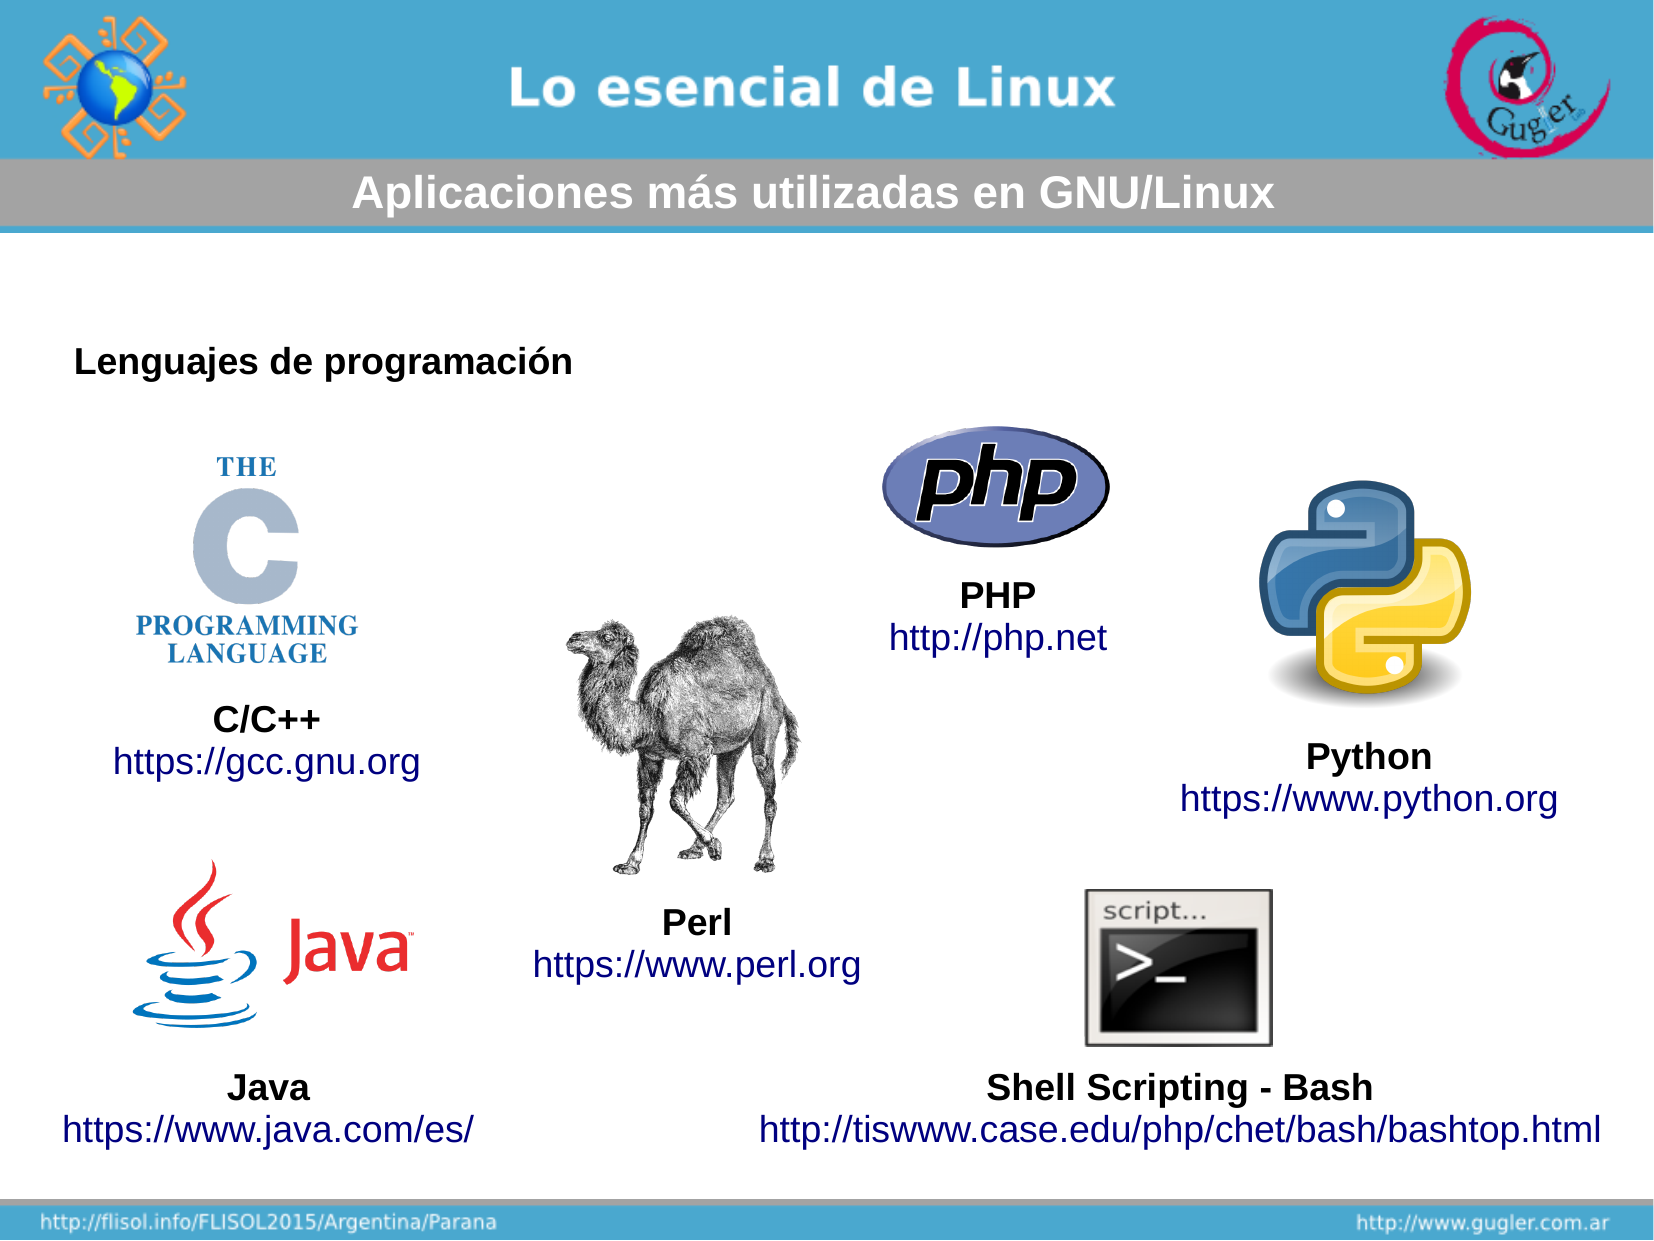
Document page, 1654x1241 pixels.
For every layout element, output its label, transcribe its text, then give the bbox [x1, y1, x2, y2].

text_box Lenguajes de programación [59, 332, 1630, 390]
text_box C/C++ https://gcc.gnu.org [98, 690, 437, 790]
picture [129, 859, 414, 1034]
picture [0, 1199, 1654, 1240]
text_box Python https://www.python.org [1165, 727, 1571, 827]
text_box Java https://www.java.com/es/ [47, 1059, 487, 1159]
picture [1083, 889, 1273, 1047]
text_box Perl https://www.perl.org [517, 893, 875, 993]
picture [565, 614, 802, 875]
picture [0, 0, 1654, 234]
text_box Shell Scripting - Bash http://tiswww.case.edu/php/chet/bash/bashtop.html [744, 1058, 1615, 1158]
picture [1245, 475, 1485, 714]
picture [880, 425, 1111, 548]
text_box Aplicaciones más utilizadas en GNU/Linux [336, 159, 1294, 226]
picture [133, 454, 361, 666]
text_box PHP http://php.net [874, 567, 1123, 666]
